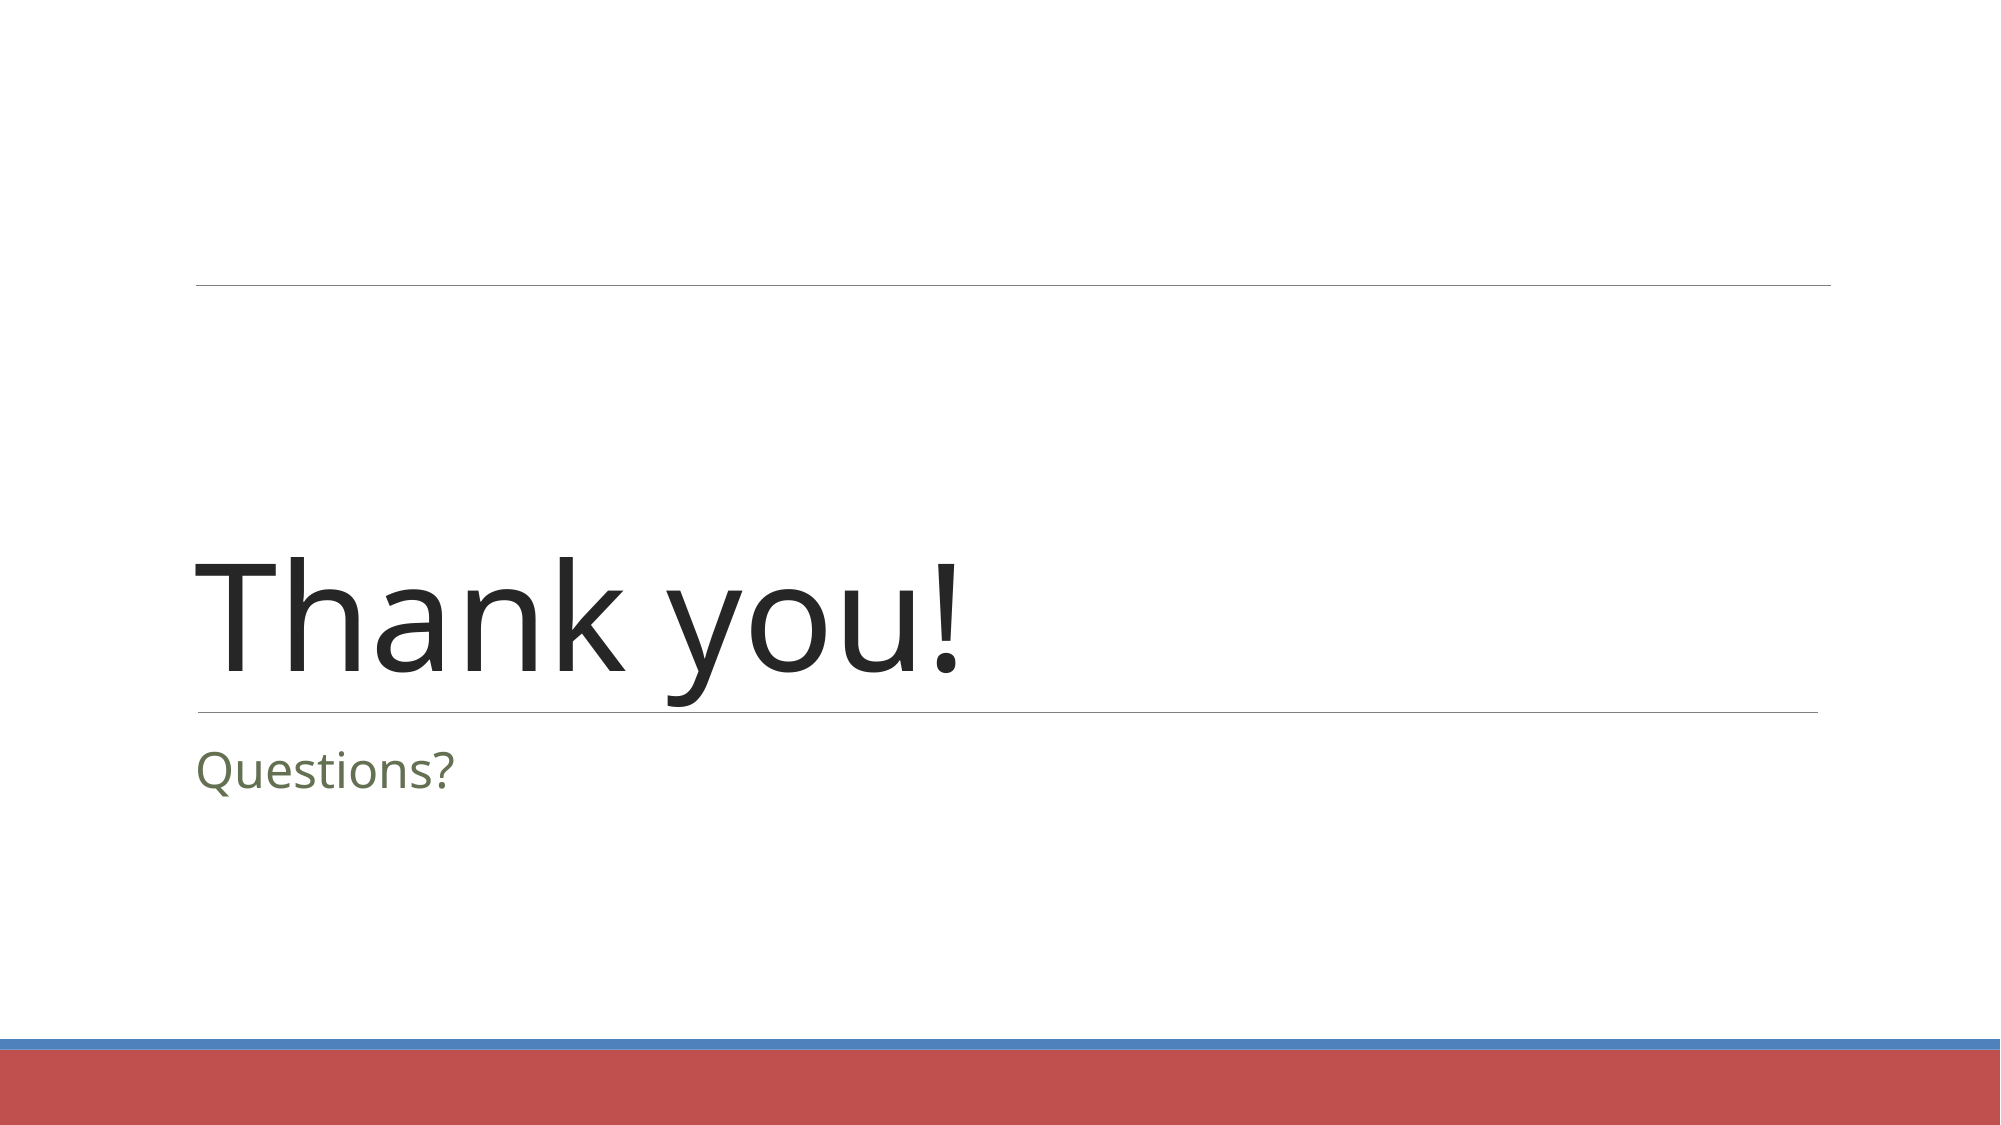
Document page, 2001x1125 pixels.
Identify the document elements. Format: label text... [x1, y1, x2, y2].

text_box Thank you! [180, 124, 1830, 710]
text_box Questions? [180, 730, 1831, 919]
